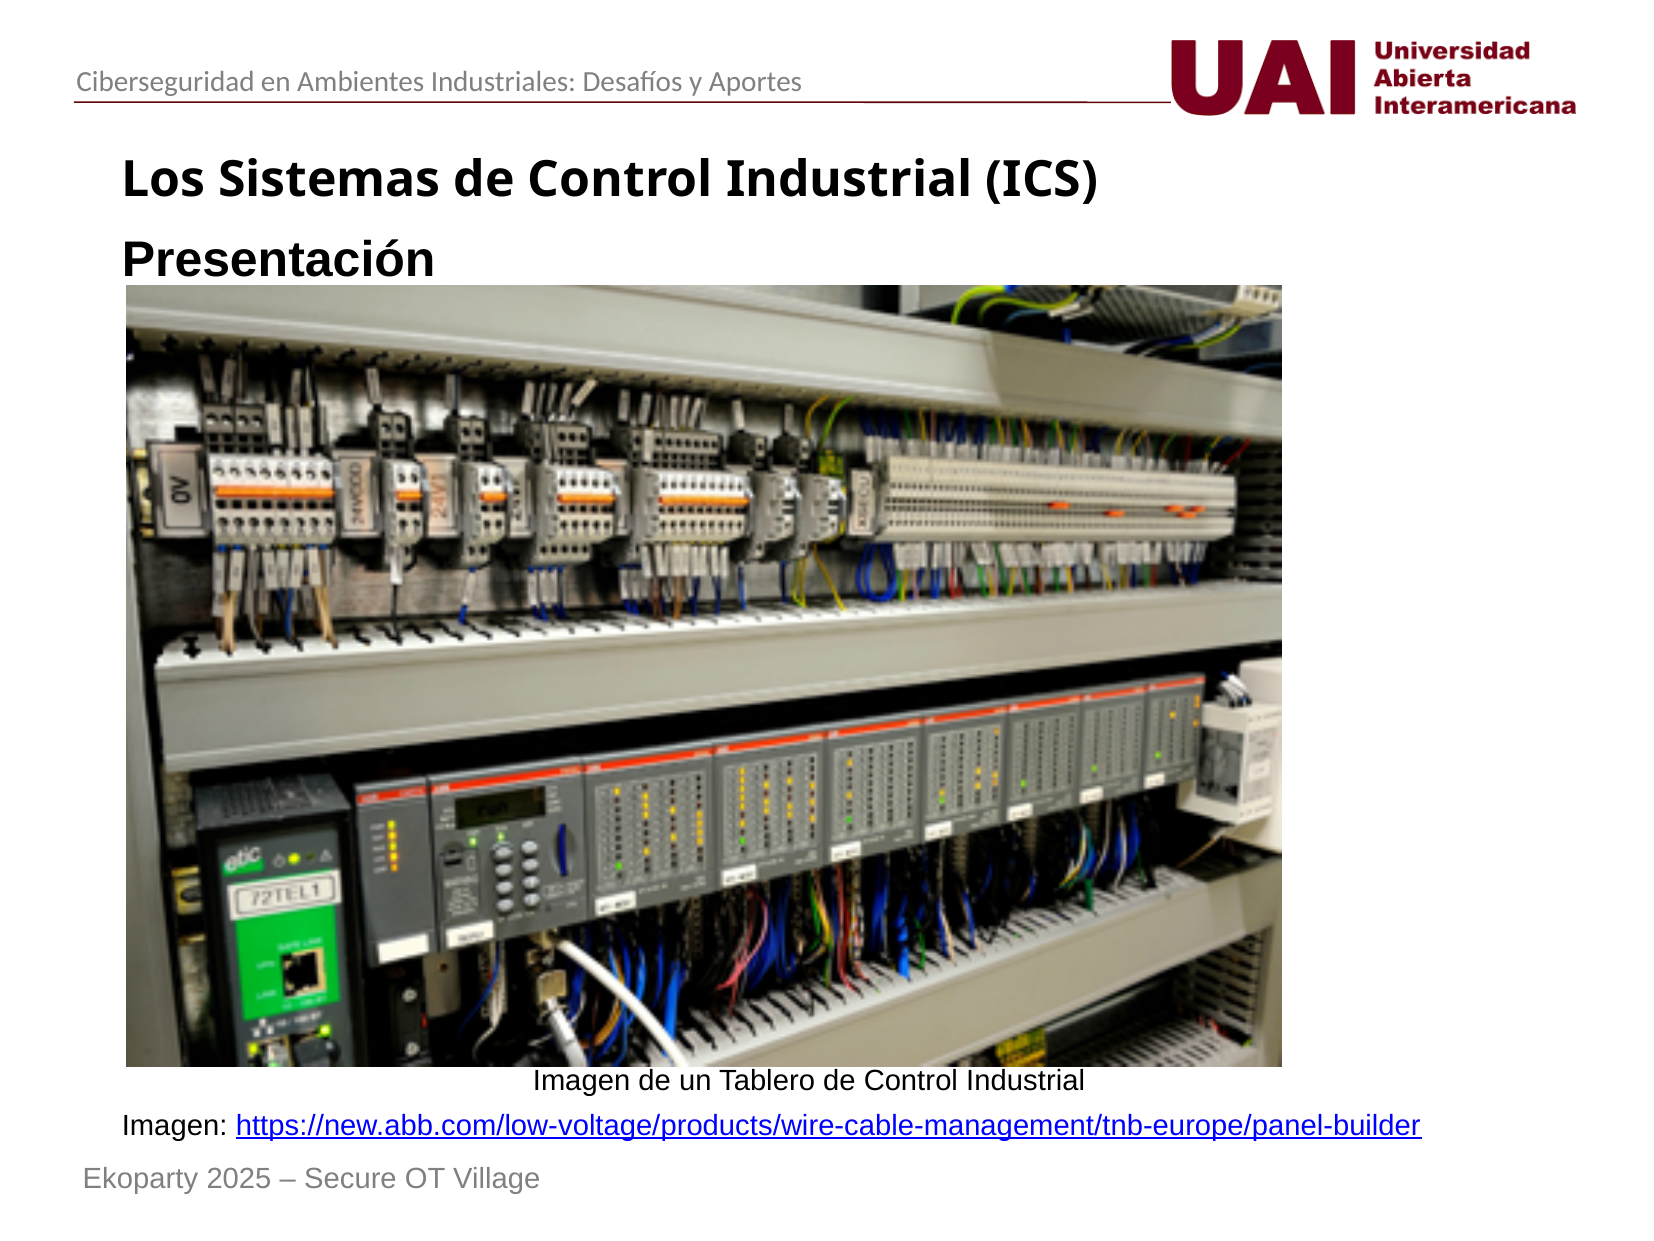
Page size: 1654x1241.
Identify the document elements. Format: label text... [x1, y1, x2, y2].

picture [1171, 40, 1577, 116]
text_box Los Sistemas de Control Industrial (ICS) [106, 135, 1114, 219]
text_box Presentación Imagen de un Tablero de Control Industrial Imagen: https://new.abb.com/low-voltage/products/wire-cable-management/tnb-europe/panel-builder [107, 223, 1512, 1150]
picture [126, 285, 1282, 1067]
